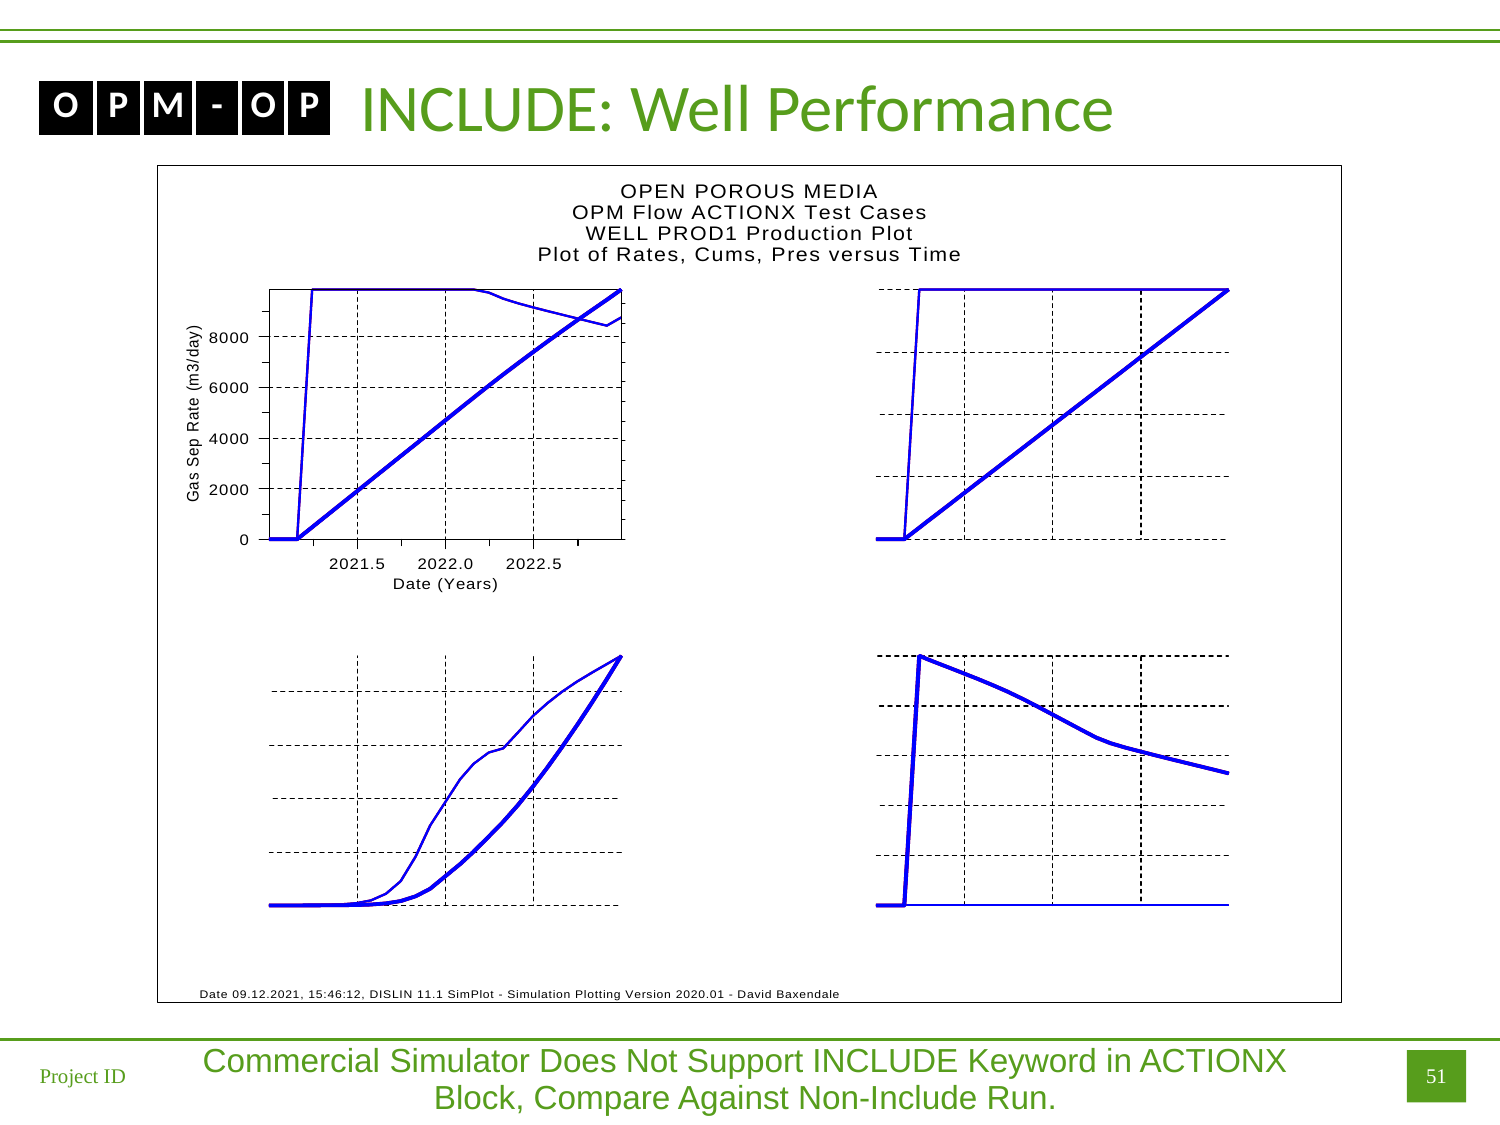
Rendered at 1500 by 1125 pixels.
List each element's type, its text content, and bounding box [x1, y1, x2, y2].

picture [157, 165, 1343, 1004]
title INCLUDE: Well Performance [360, 77, 1425, 153]
text_box Commercial Simulator Does Not Support INCLUDE Keyword in ACTIONX Block, Compare Against Non-Include Run. [154, 1034, 1337, 1125]
